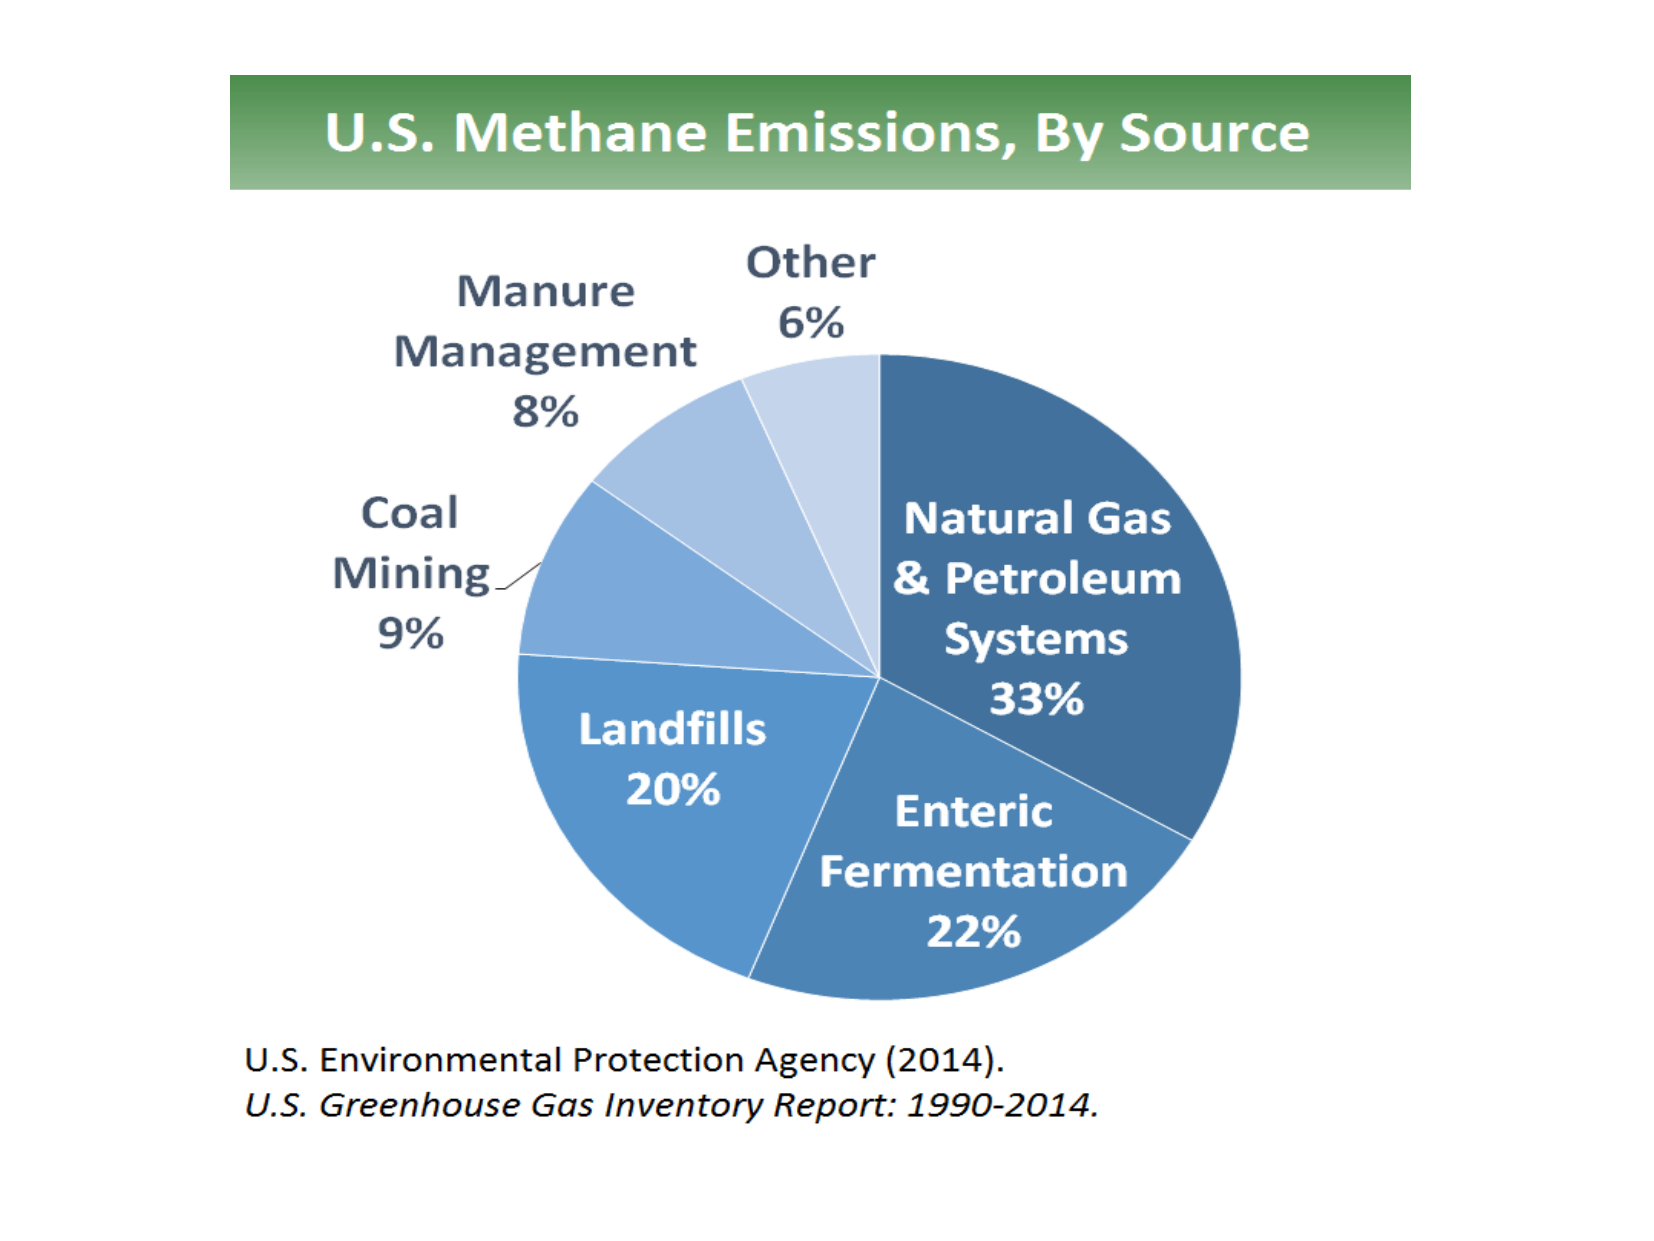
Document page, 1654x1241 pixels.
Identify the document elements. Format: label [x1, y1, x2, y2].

picture [230, 75, 1411, 1141]
